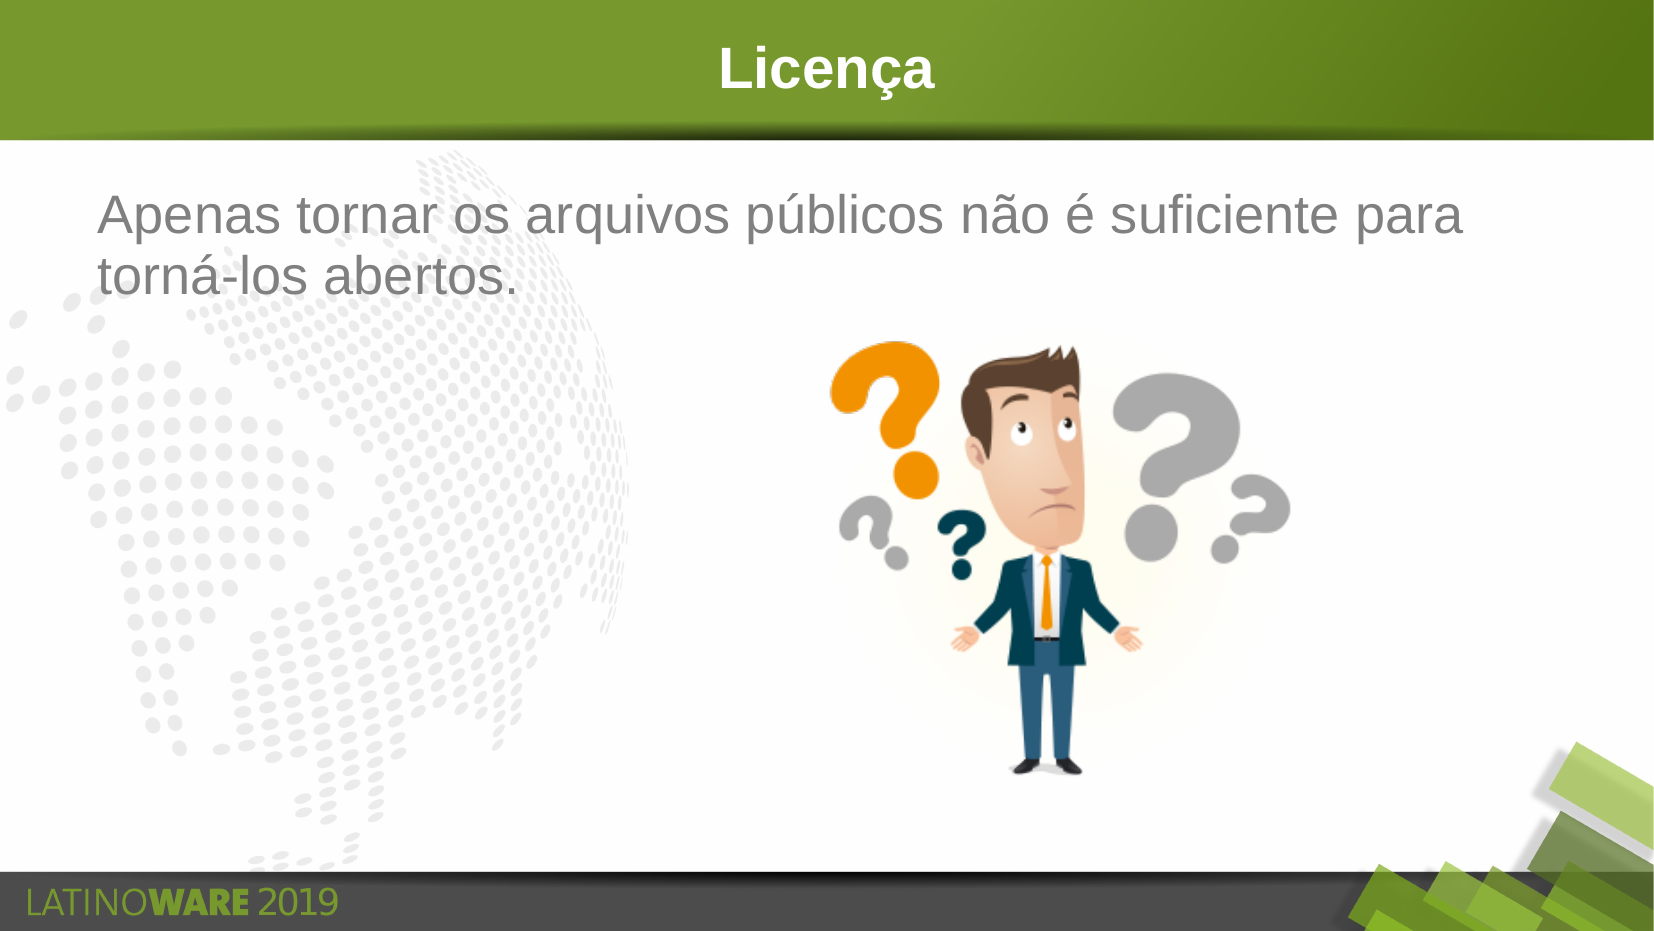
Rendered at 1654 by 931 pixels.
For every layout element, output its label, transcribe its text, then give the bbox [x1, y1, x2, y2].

text_box Apenas tornar os arquivos públicos não é suficiente para torná-los abertos. [82, 177, 1571, 815]
text_box Licença [135, 8, 1518, 129]
picture [0, 0, 1654, 931]
